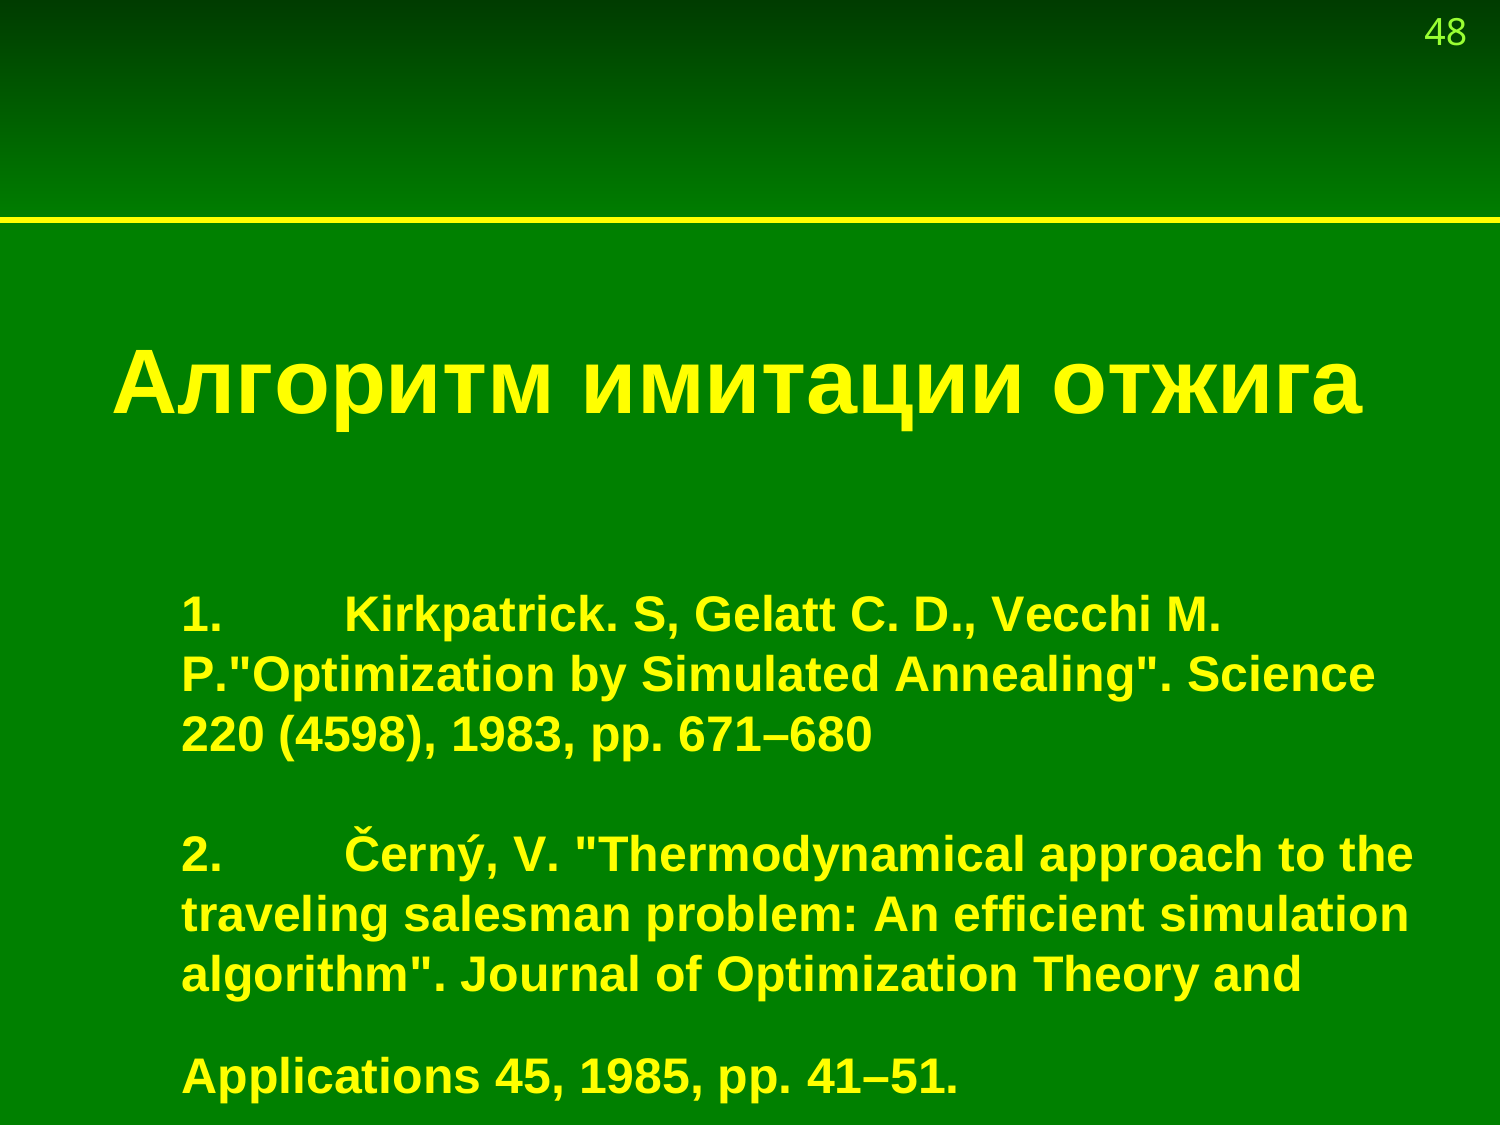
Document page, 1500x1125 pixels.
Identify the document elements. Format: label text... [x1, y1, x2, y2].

text_box Алгоритм имитации отжига [29, 314, 1447, 440]
text_box 1. Kirkpatrick. S, Gelatt C. D., Vecchi M. P."Optimization by Simulated Annealing". Science 220 (4598), 1983, pp. 671–680 2. Černý, V. "Thermodynamical approach to the traveling salesman problem: An efficient simulation algorithm". Journal of Optimization Theory and Applications 45, 1985, pp. 41–51. [29, 574, 1465, 1047]
